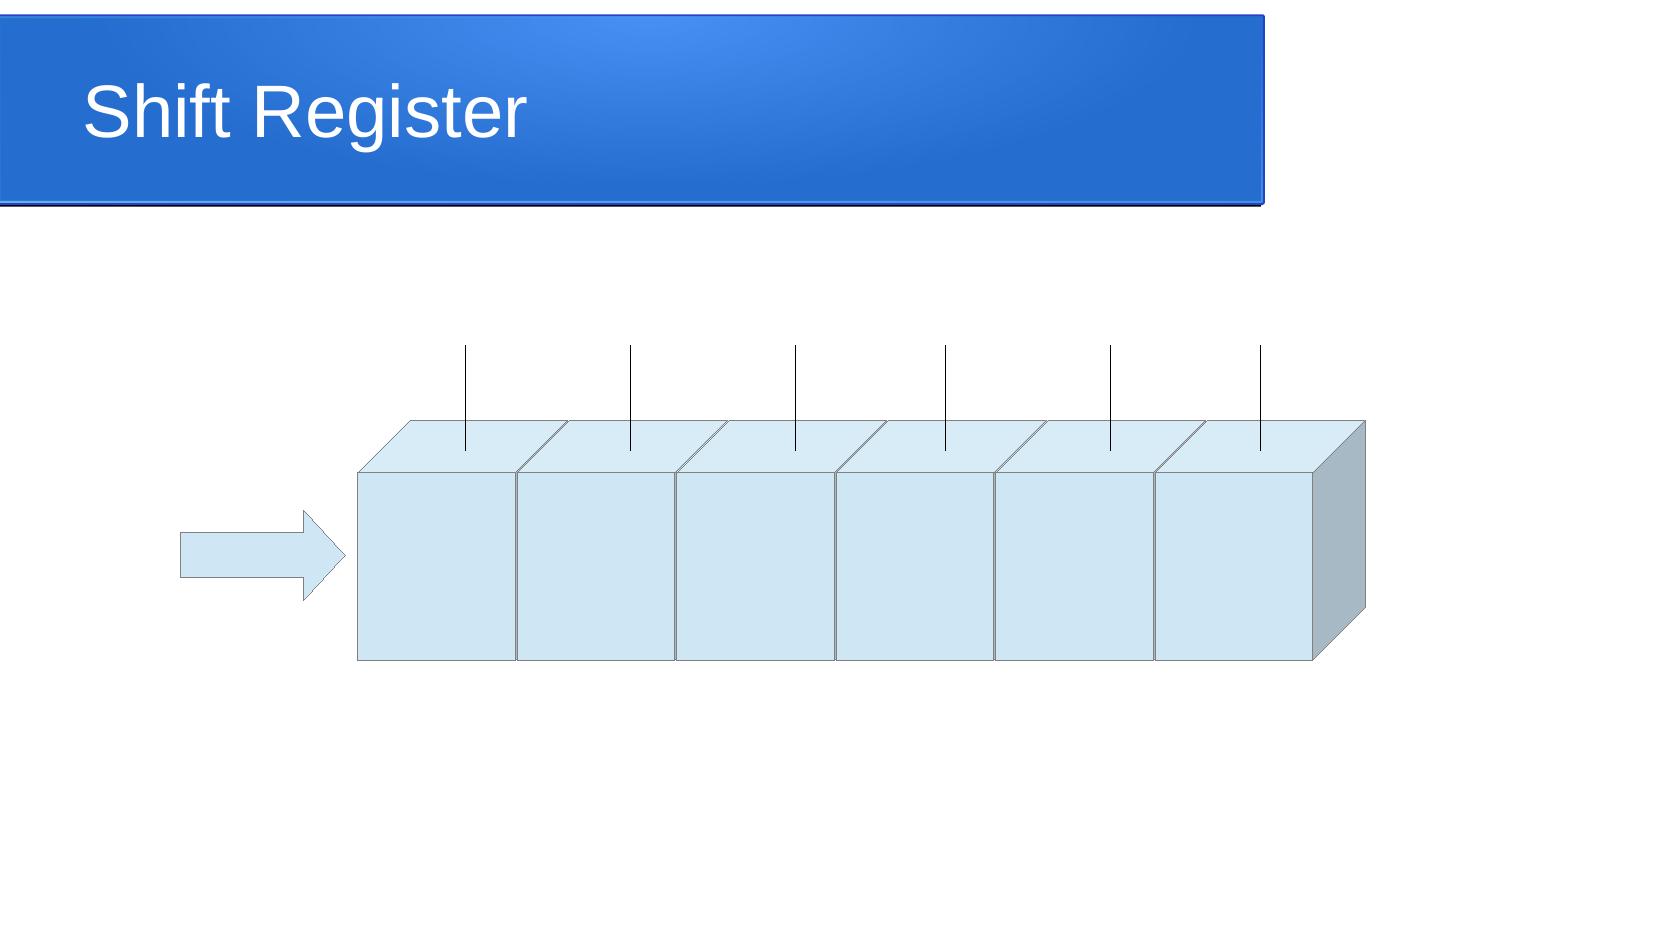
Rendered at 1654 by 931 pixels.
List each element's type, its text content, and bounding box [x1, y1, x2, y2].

text_box [180, 510, 346, 601]
text_box [357, 420, 1366, 661]
title Shift Register [82, 35, 1235, 189]
